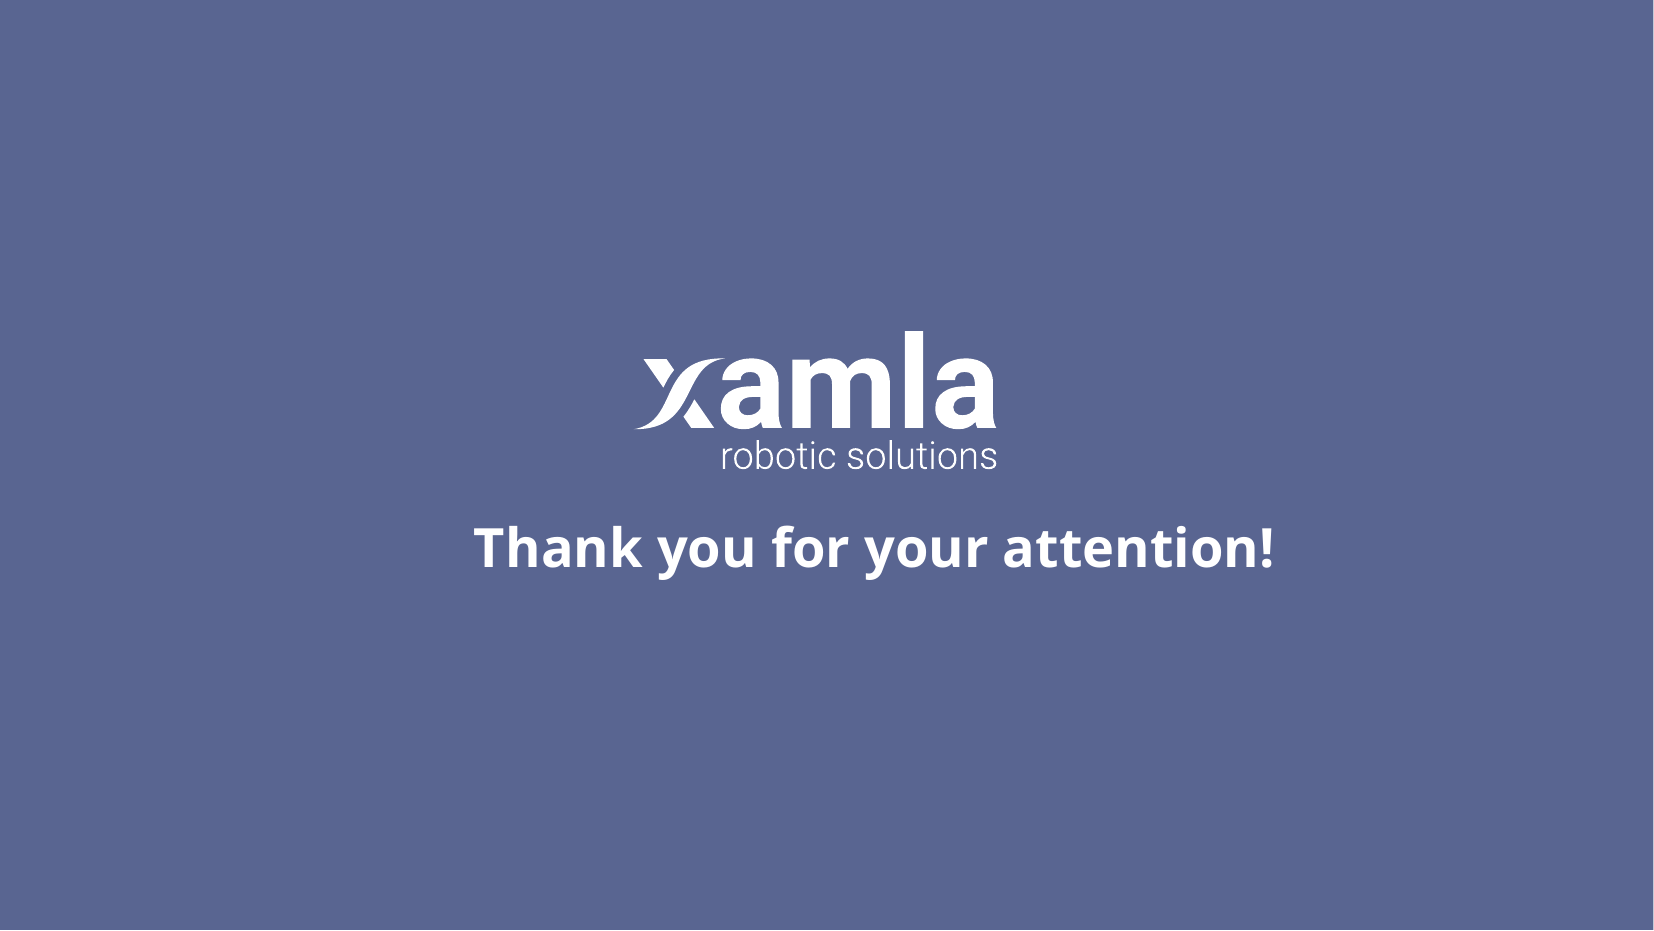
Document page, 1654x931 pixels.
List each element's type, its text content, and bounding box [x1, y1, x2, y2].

picture [633, 331, 997, 470]
text_box Thank you for your attention! [459, 501, 1196, 589]
